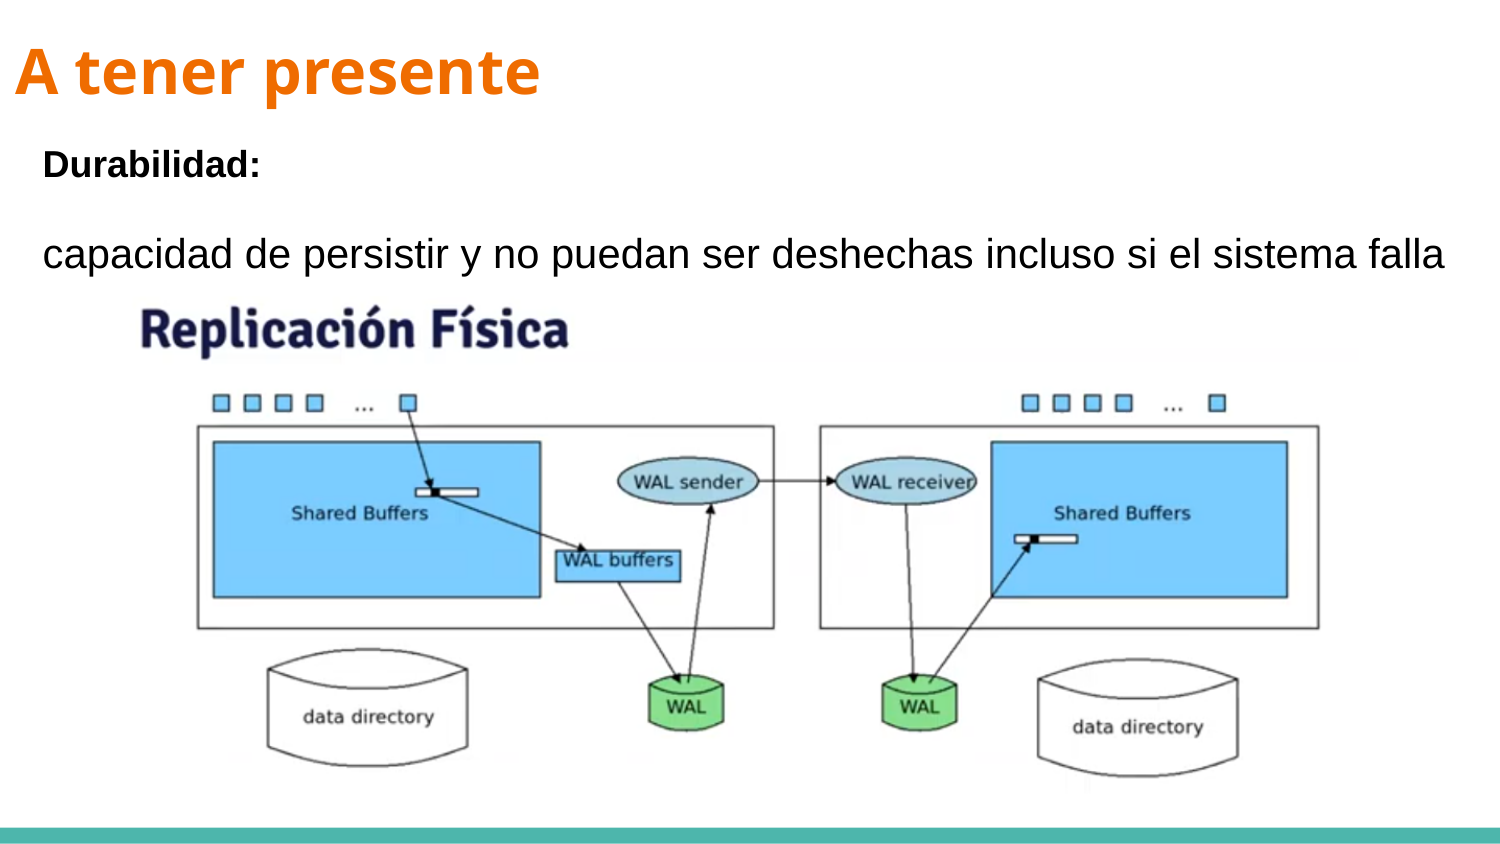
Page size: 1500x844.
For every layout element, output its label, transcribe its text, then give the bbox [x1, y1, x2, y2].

picture [129, 296, 1359, 816]
text_box Durabilidad: capacidad de persistir y no puedan ser deshechas incluso si el sistema falla [27, 135, 1477, 514]
title A tener presente [0, 11, 1469, 128]
